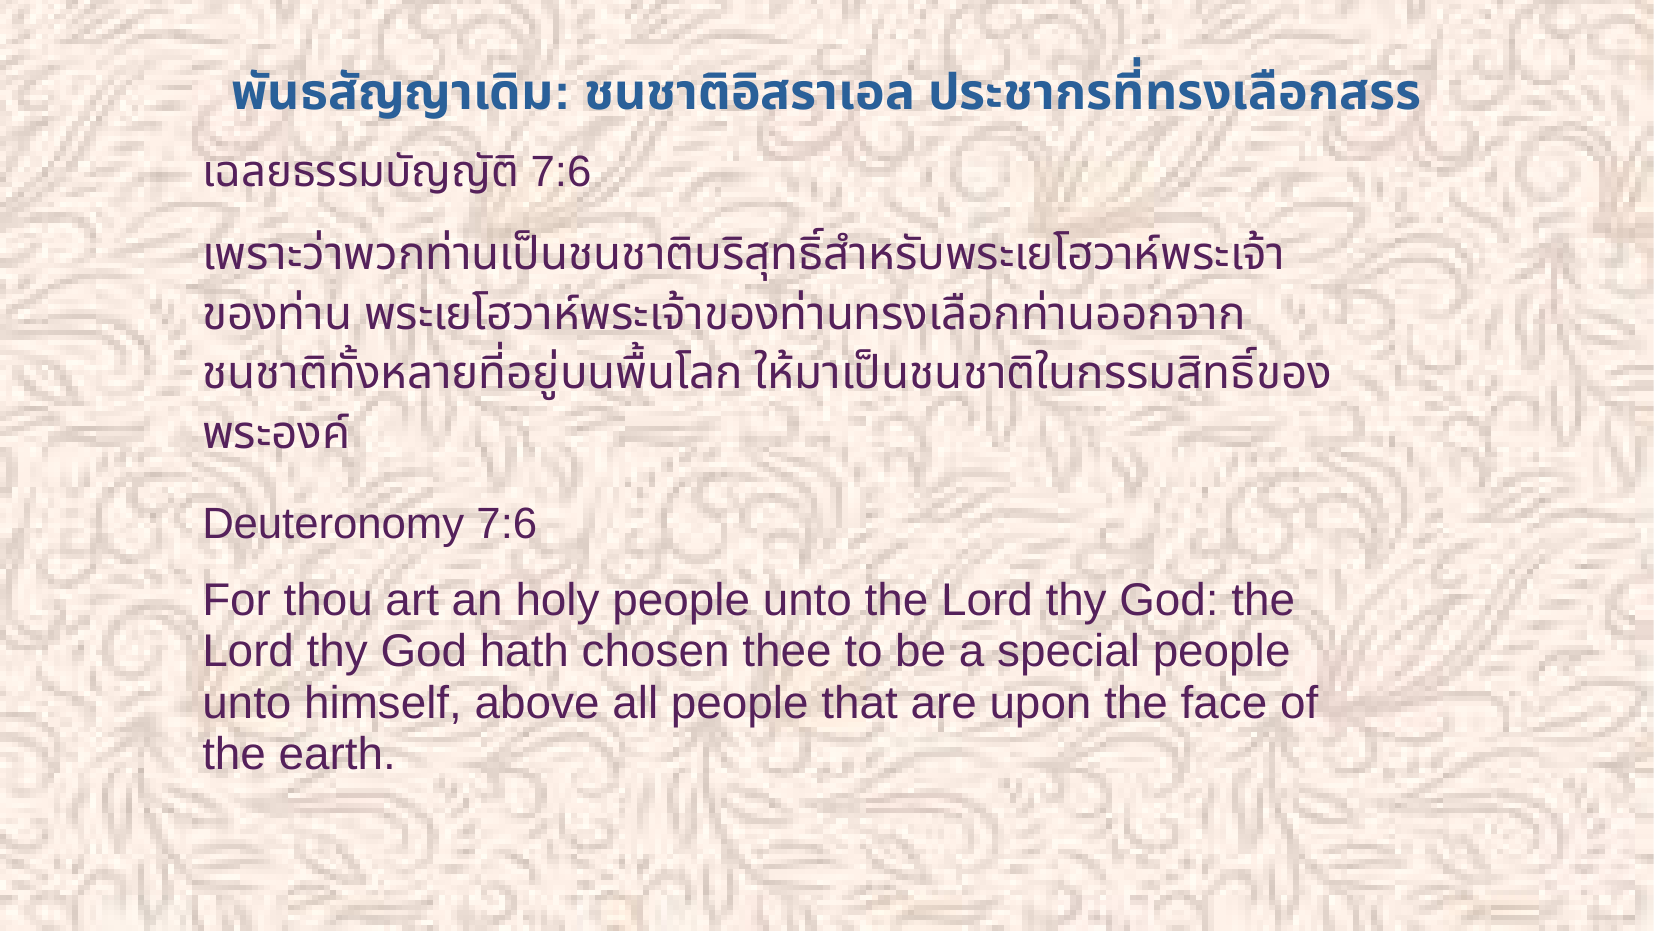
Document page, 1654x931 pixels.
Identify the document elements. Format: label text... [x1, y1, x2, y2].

text_box Deuteronomy 7:6 [187, 491, 880, 556]
title พันธสัญญาเดิม: ชนชาติอิสราเอล ประชากรที่ทรงเลือกสรร [82, 19, 1571, 175]
text_box เพราะว่าพวกท่านเป็นชนชาติบริสุทธิ์สำหรับพระเยโฮวาห์พระเจ้าของท่าน พระเยโฮวาห์พระเจ้าของท่านทรงเลือกท่านออกจากชนชาติทั้งหลายที่อยู่บนพื้นโลก ให้มาเป็นชนชาติในกรรมสิทธิ์ของพระองค์ [187, 221, 1368, 484]
text_box เฉลยธรรมบัญญัติ 7:6 [187, 139, 880, 212]
picture [0, 0, 1654, 931]
text_box For thou art an holy people unto the Lord thy God: the Lord thy God hath chosen thee to be a special people unto himself, above all people that are upon the face of the earth. [187, 566, 1368, 890]
